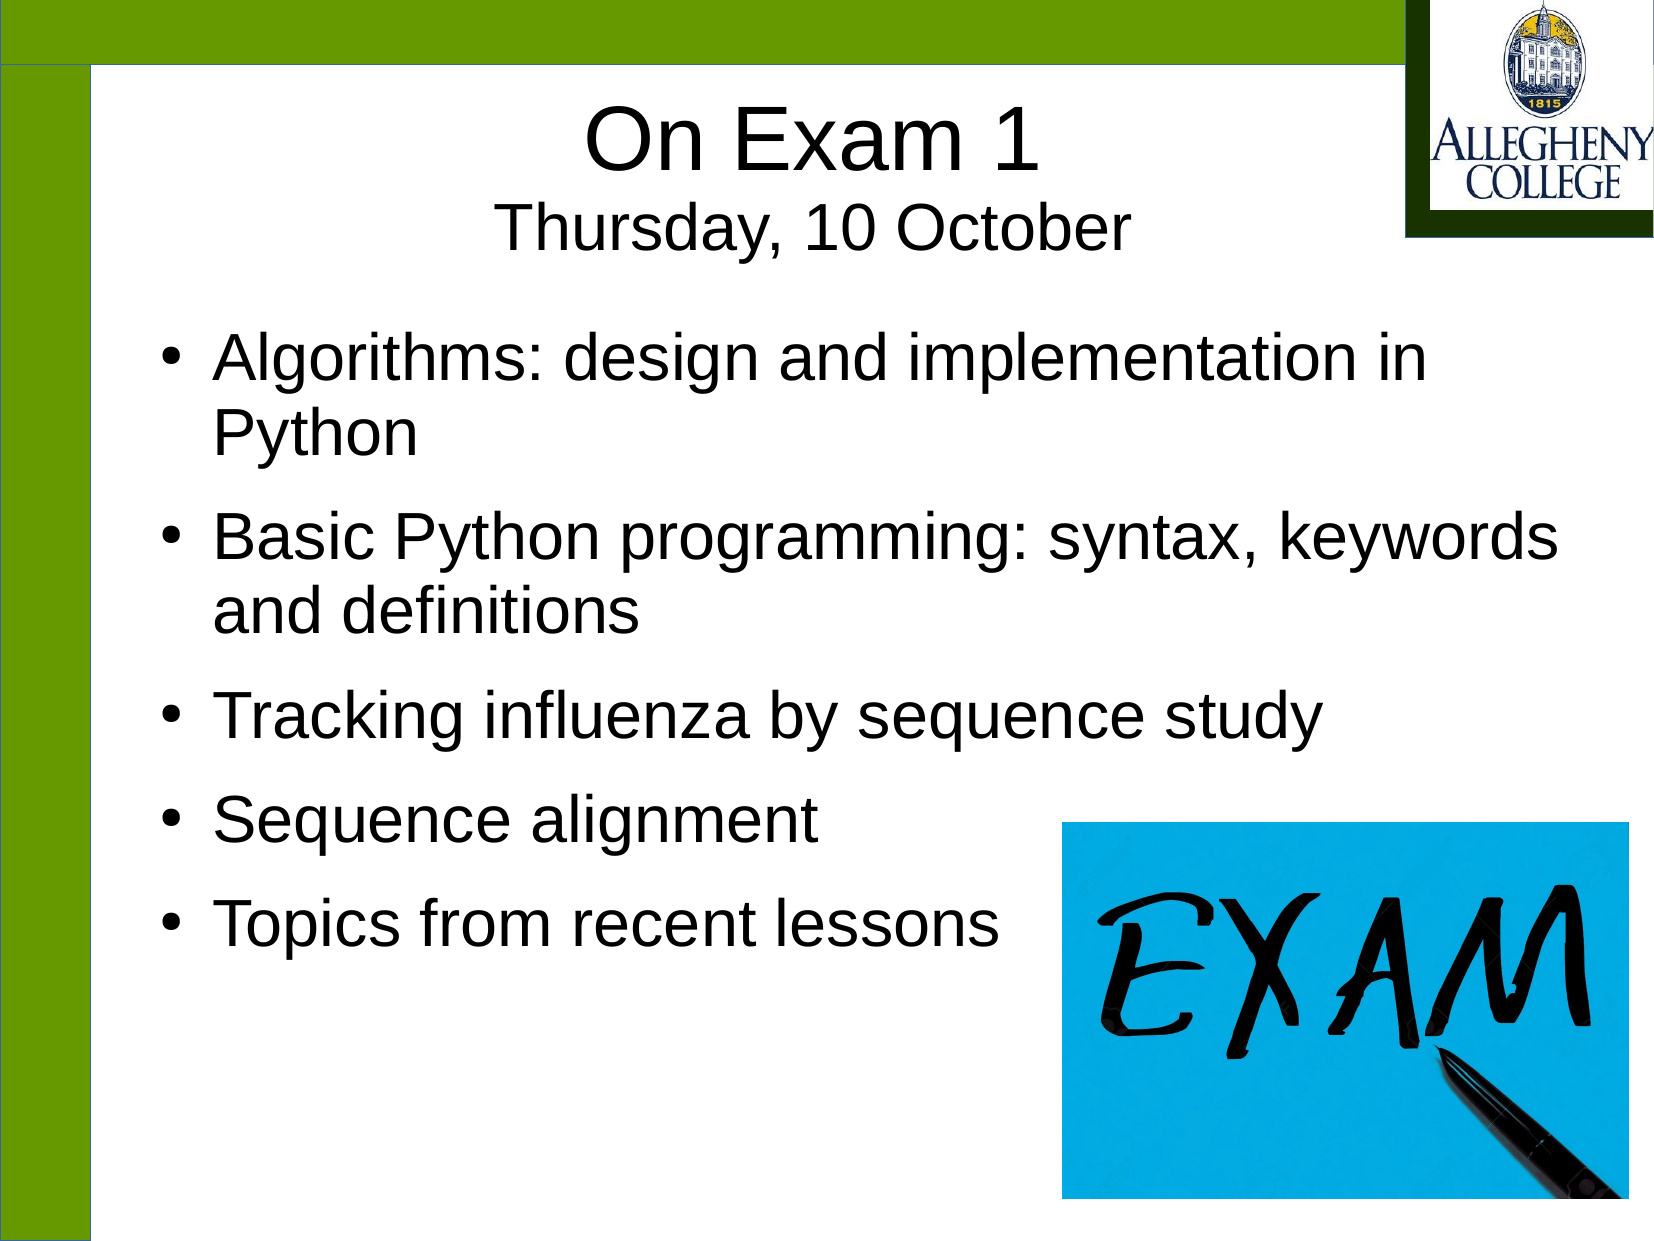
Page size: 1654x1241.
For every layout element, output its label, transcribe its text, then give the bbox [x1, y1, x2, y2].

picture [1425, 885, 1590, 1036]
picture [1220, 893, 1319, 1059]
picture [1430, 0, 1654, 210]
picture [1438, 1048, 1621, 1199]
list Algorithms: design and implementation in Python Basic Python programming: syntax, keywords and definitions Tracking influenza by sequence study Sequence alignment Topics from recent lessons [141, 319, 1591, 1200]
picture [1101, 923, 1202, 1036]
picture [1099, 892, 1213, 924]
title On Exam 1 Thursday, 10 October [112, 73, 1515, 281]
picture [1328, 898, 1419, 1048]
text_box [0, 0, 1654, 1241]
